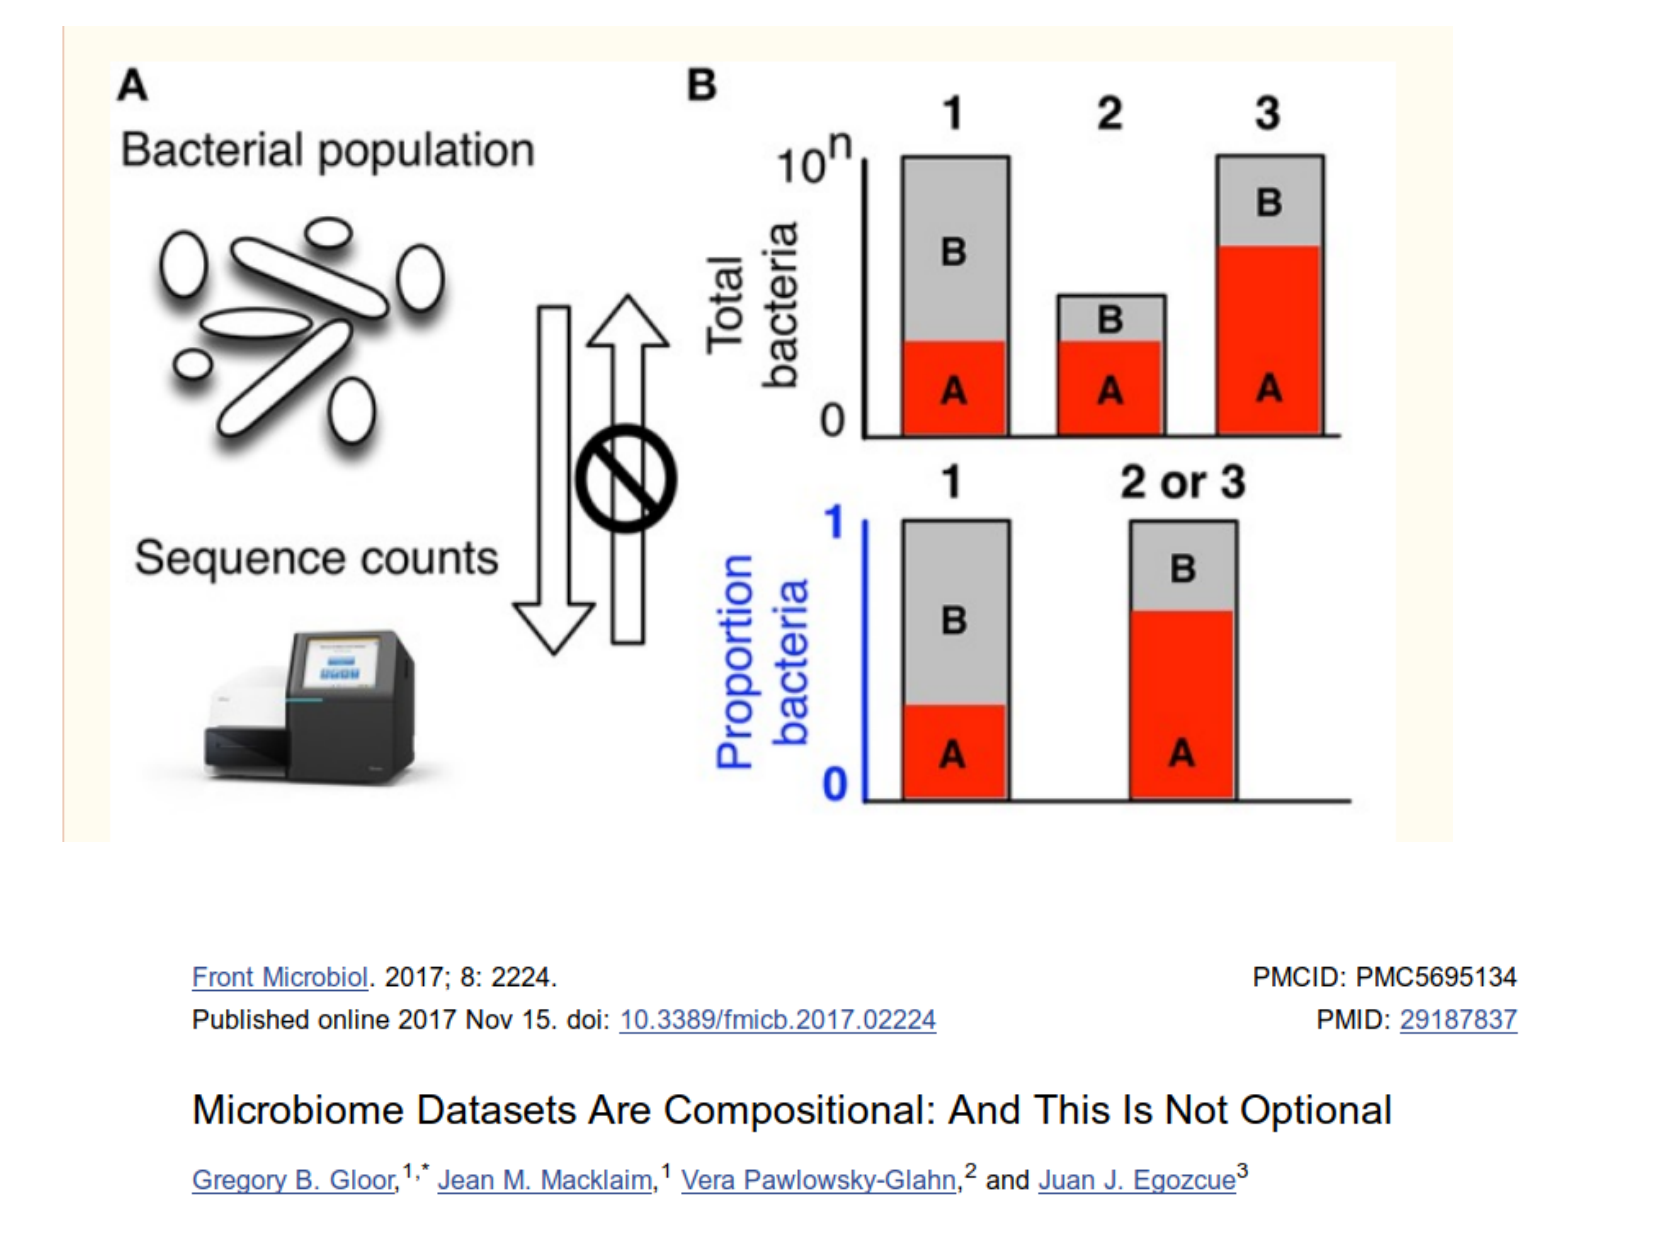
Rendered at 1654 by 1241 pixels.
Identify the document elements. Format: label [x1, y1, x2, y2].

picture [37, 26, 1453, 842]
picture [165, 933, 1536, 1219]
